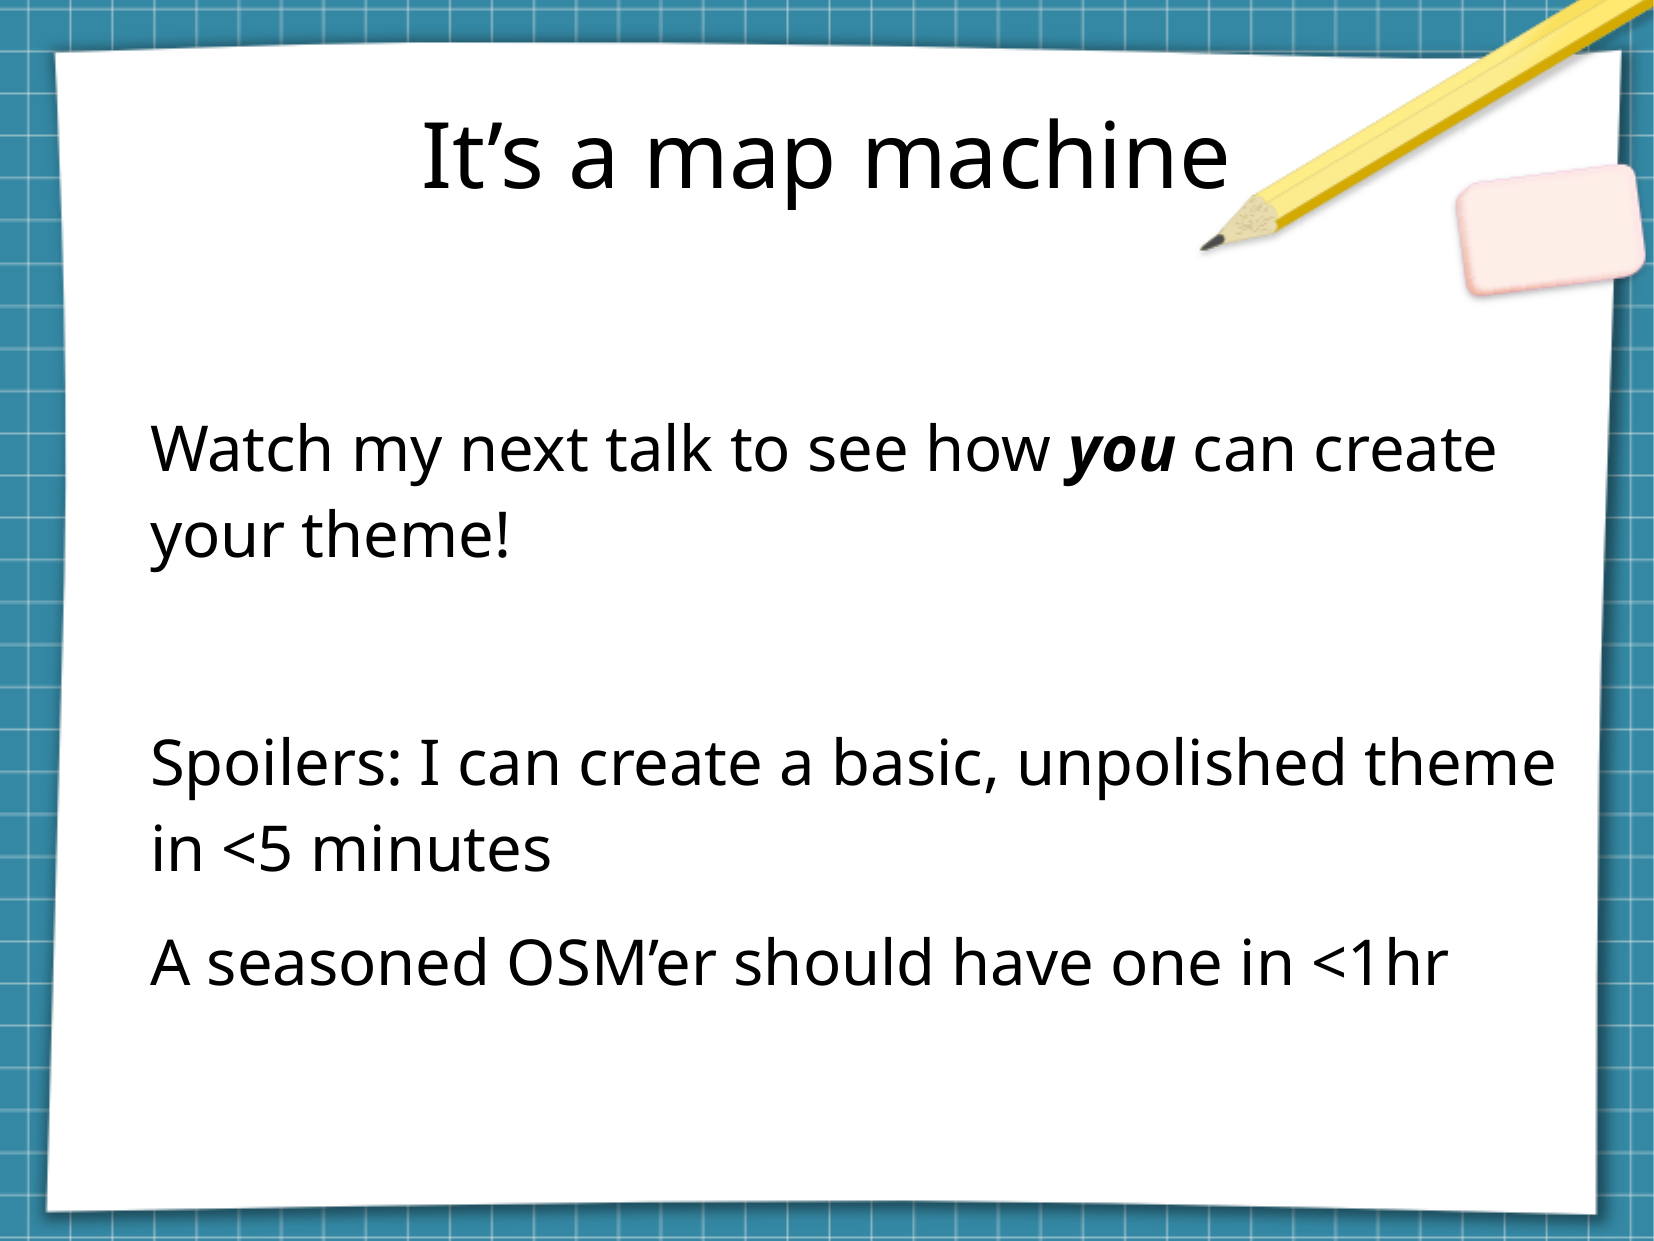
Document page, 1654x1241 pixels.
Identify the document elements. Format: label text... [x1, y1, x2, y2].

list Watch my next talk to see how you can create your theme! Spoilers: I can create a basic, unpolished theme in <5 minutes A seasoned OSM’er should have one in <1hr [82, 290, 1571, 1010]
picture [0, 0, 1654, 1241]
title It’s a map machine [82, 49, 1571, 257]
